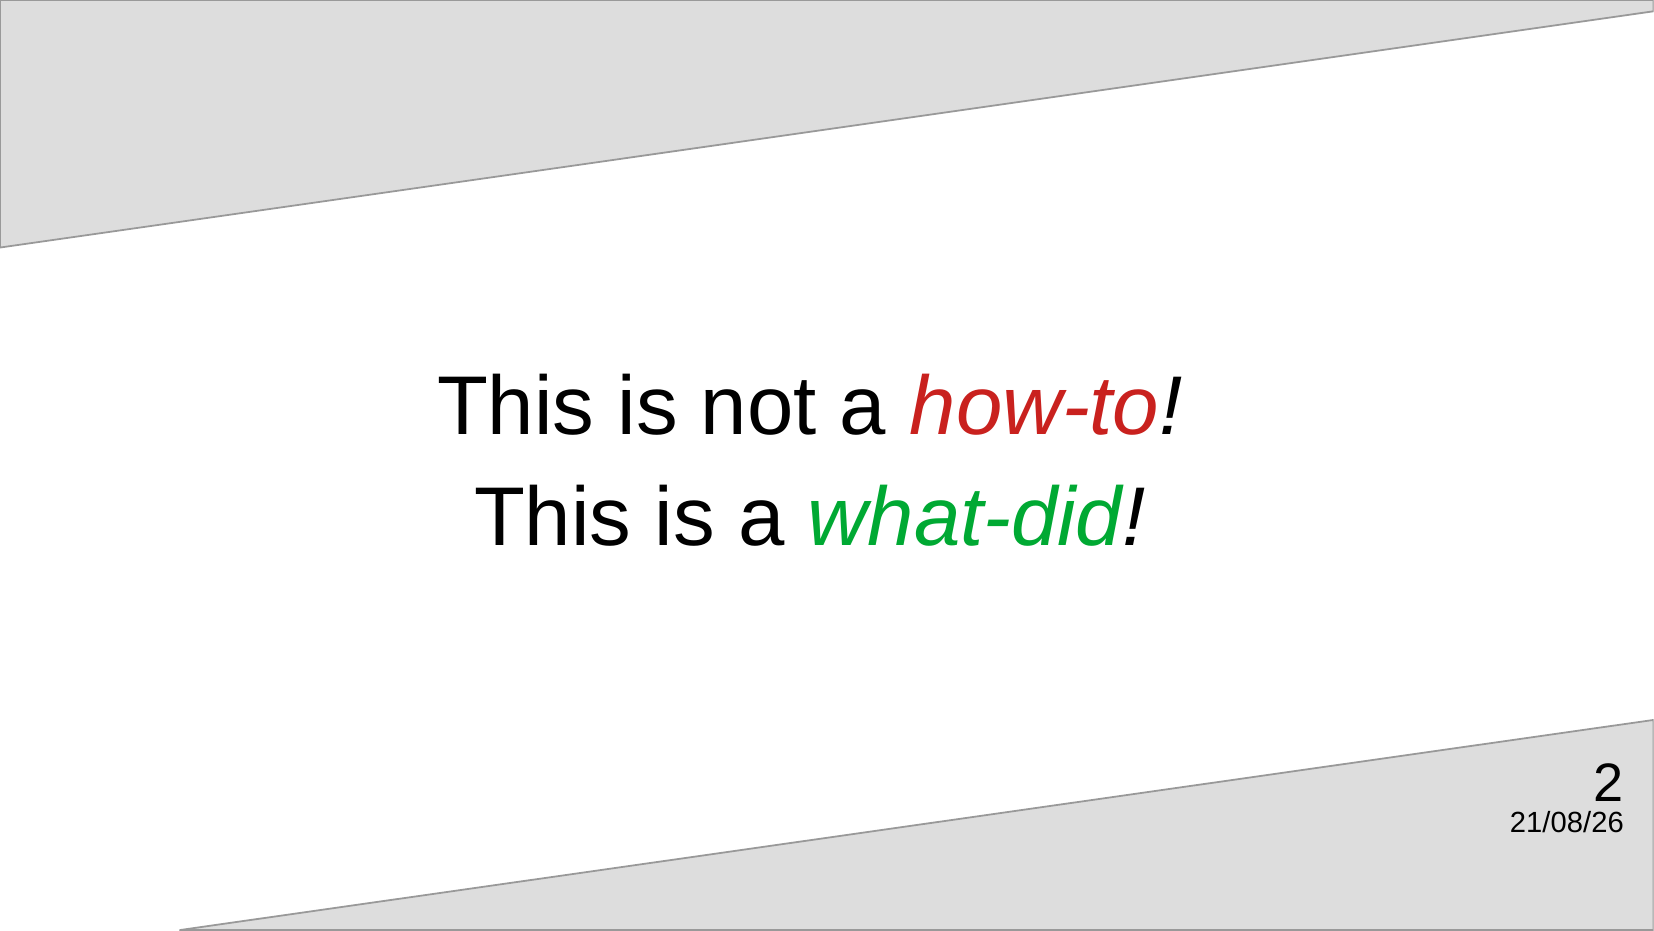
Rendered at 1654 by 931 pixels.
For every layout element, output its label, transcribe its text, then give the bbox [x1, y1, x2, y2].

list This is not a how-to! This is a what-did! [82, 248, 1538, 789]
